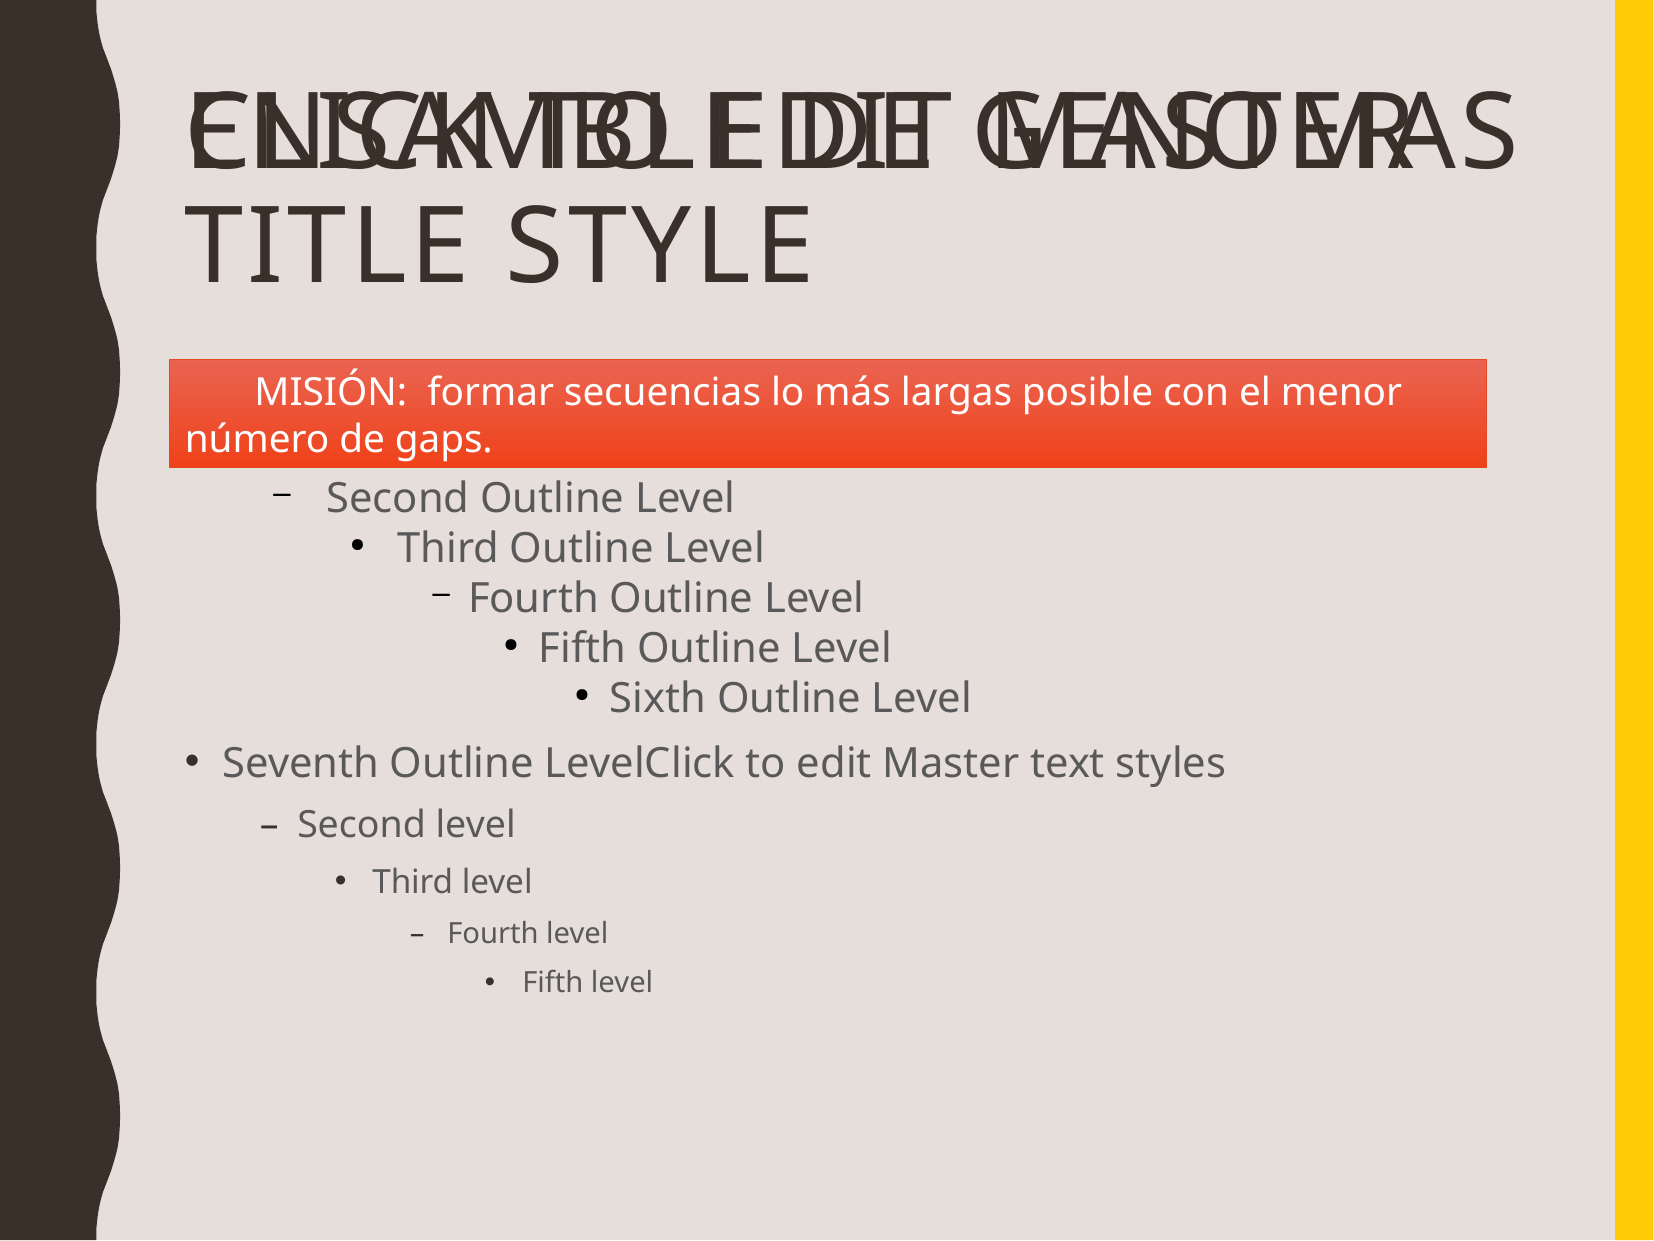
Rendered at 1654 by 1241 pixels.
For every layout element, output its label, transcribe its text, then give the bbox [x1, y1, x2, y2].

text_box MISIÓN: formar secuencias lo más largas posible con el menor número de gaps. [169, 359, 1487, 468]
title eNSAMBLE DE GENOMAS [169, 69, 1551, 339]
